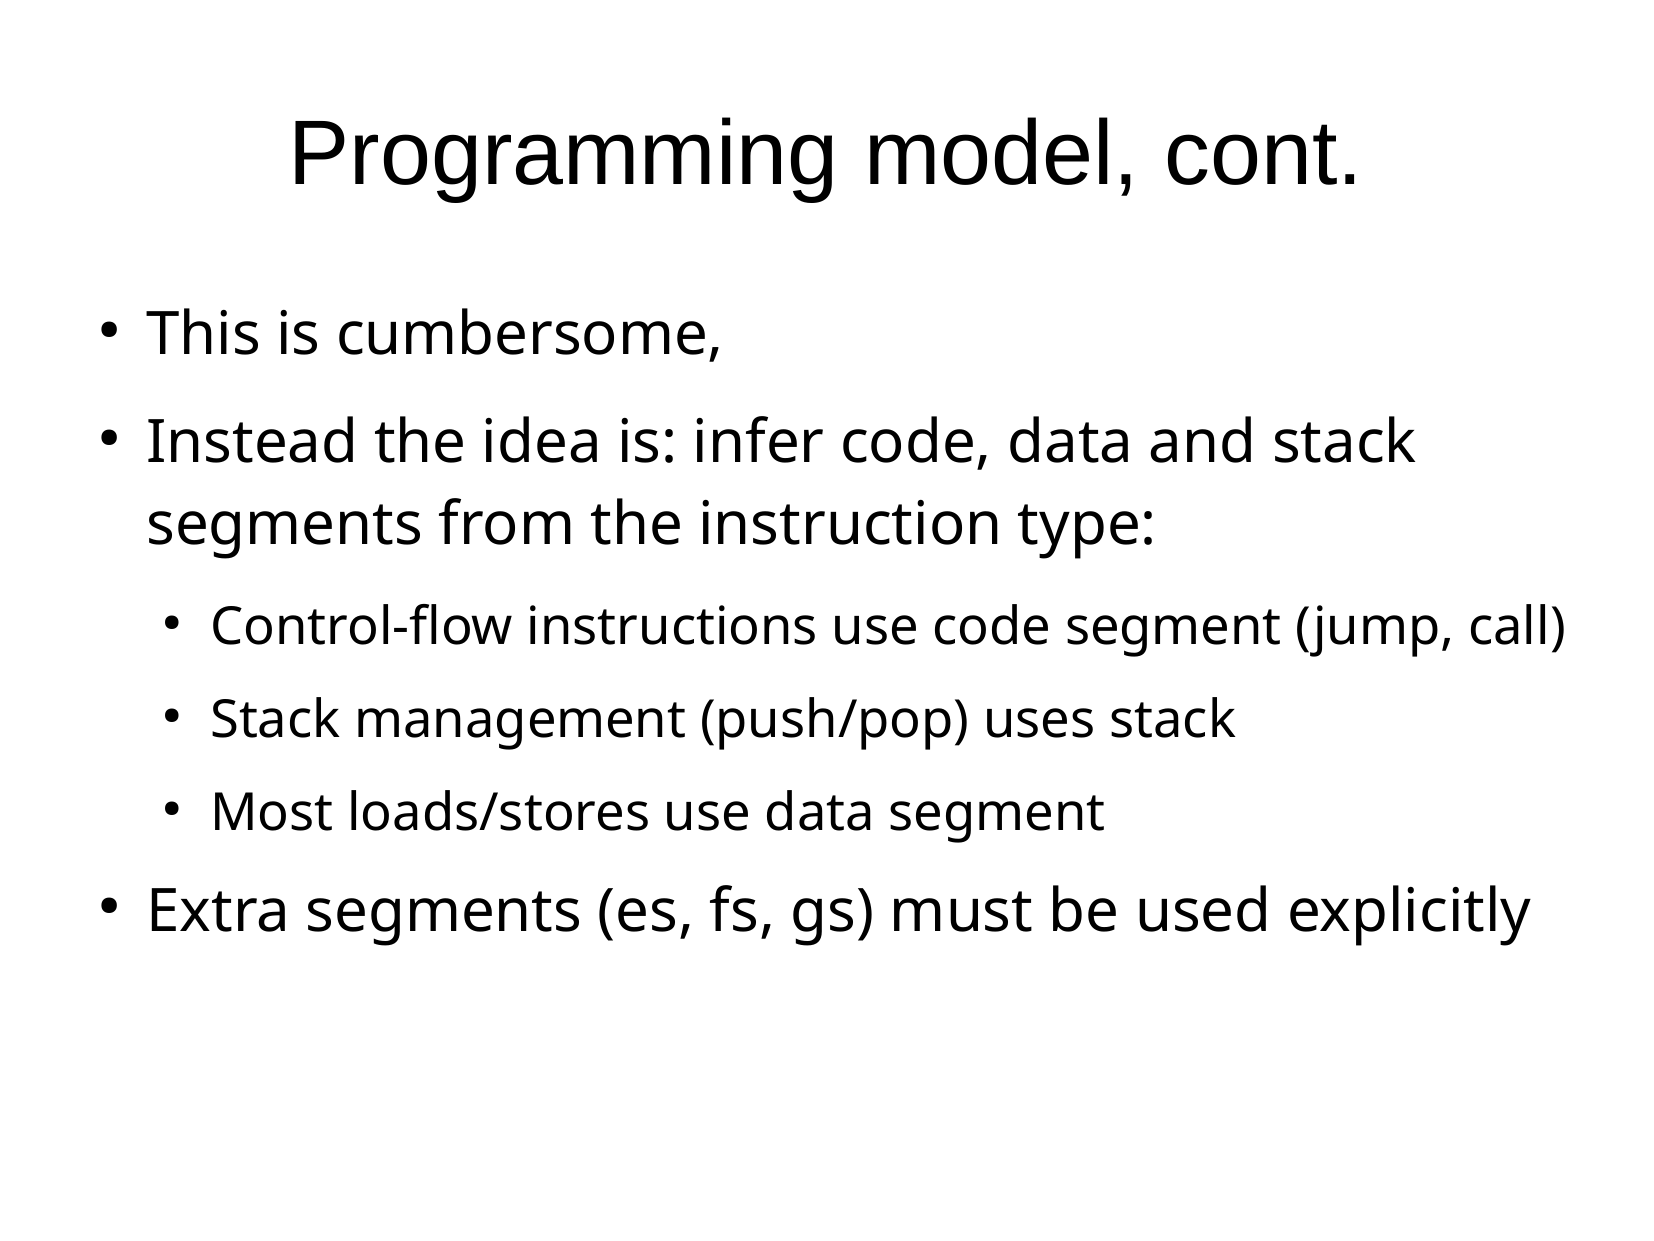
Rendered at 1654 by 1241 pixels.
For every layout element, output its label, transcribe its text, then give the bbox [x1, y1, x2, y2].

title Programming model, cont. [82, 49, 1571, 257]
list This is cumbersome, Instead the idea is: infer code, data and stack segments from the instruction type: Control-flow instructions use code segment (jump, call) Stack management (push/pop) uses stack Most loads/stores use data segment Extra segments (es, fs, gs) must be used explicitly [82, 290, 1571, 1010]
